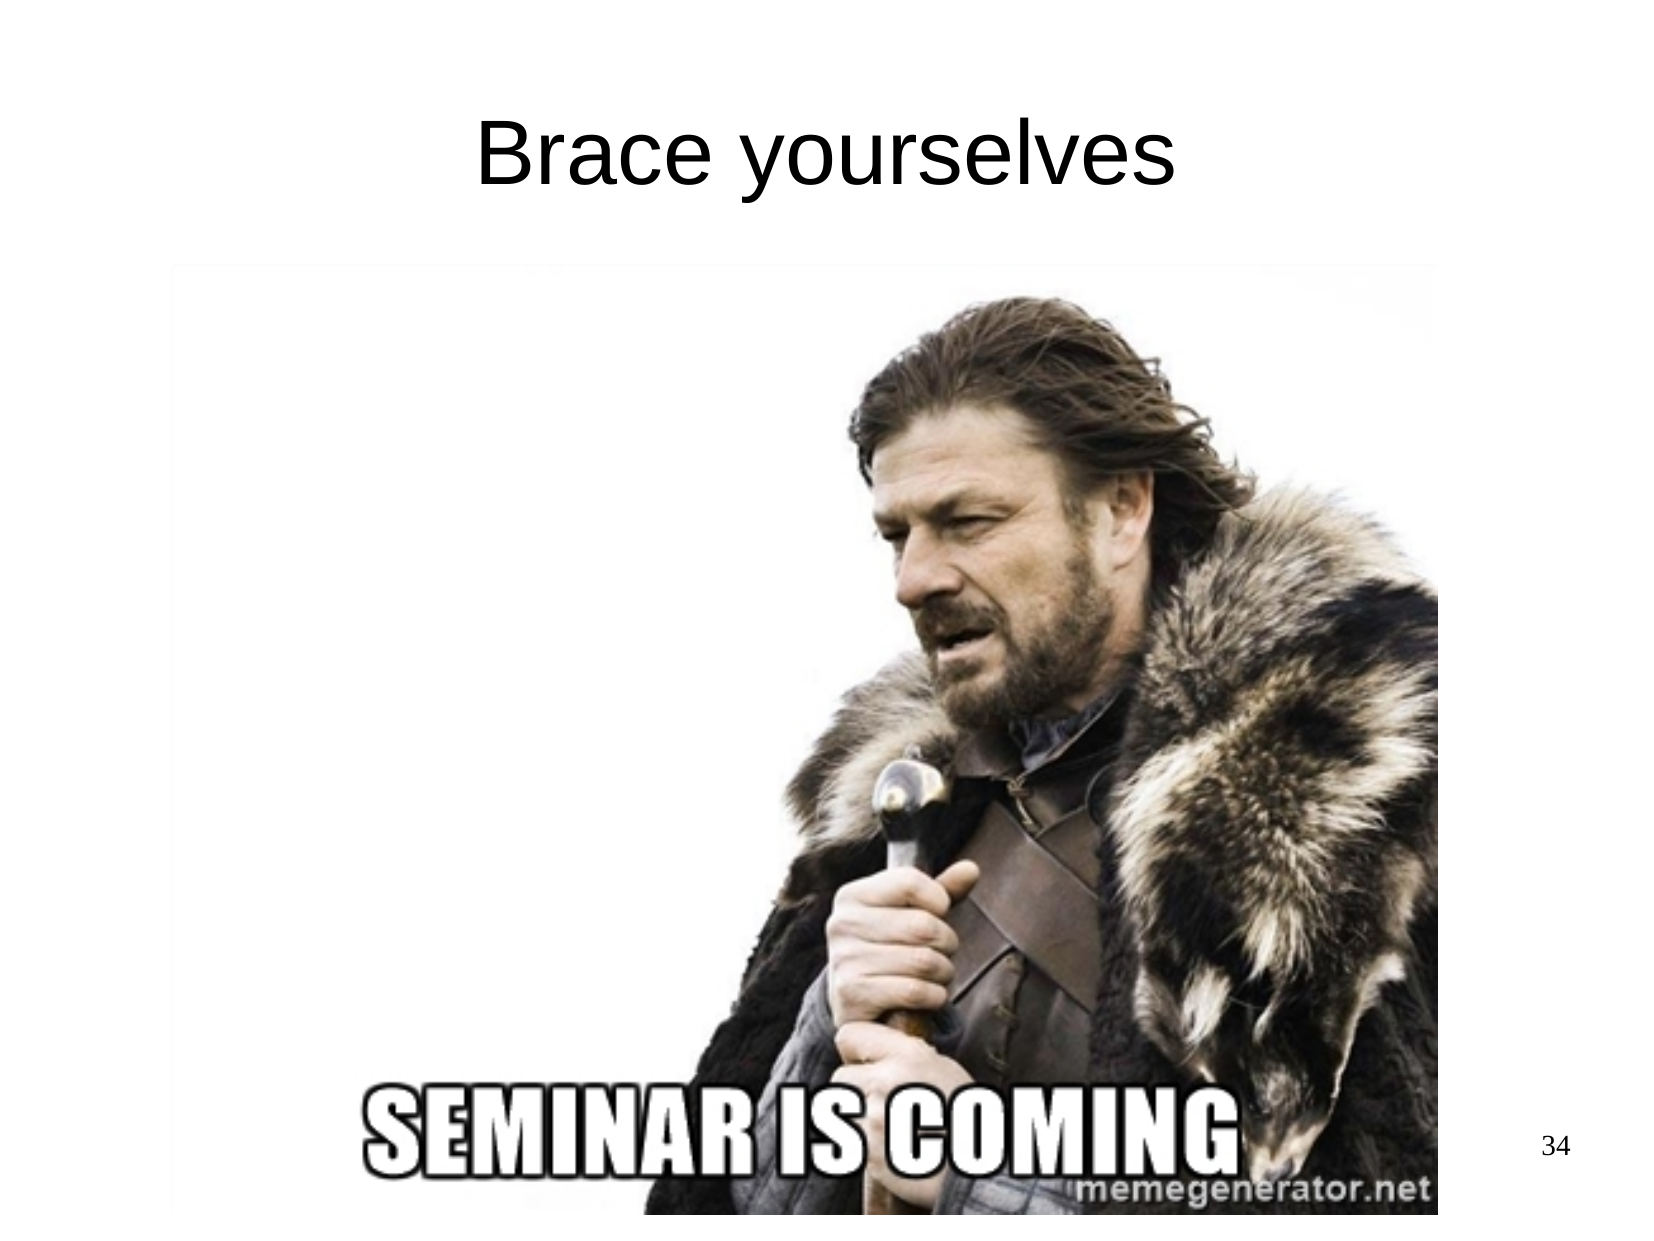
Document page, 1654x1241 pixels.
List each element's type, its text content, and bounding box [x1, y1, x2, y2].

picture [171, 264, 1438, 1215]
title Brace yourselves [82, 49, 1571, 257]
